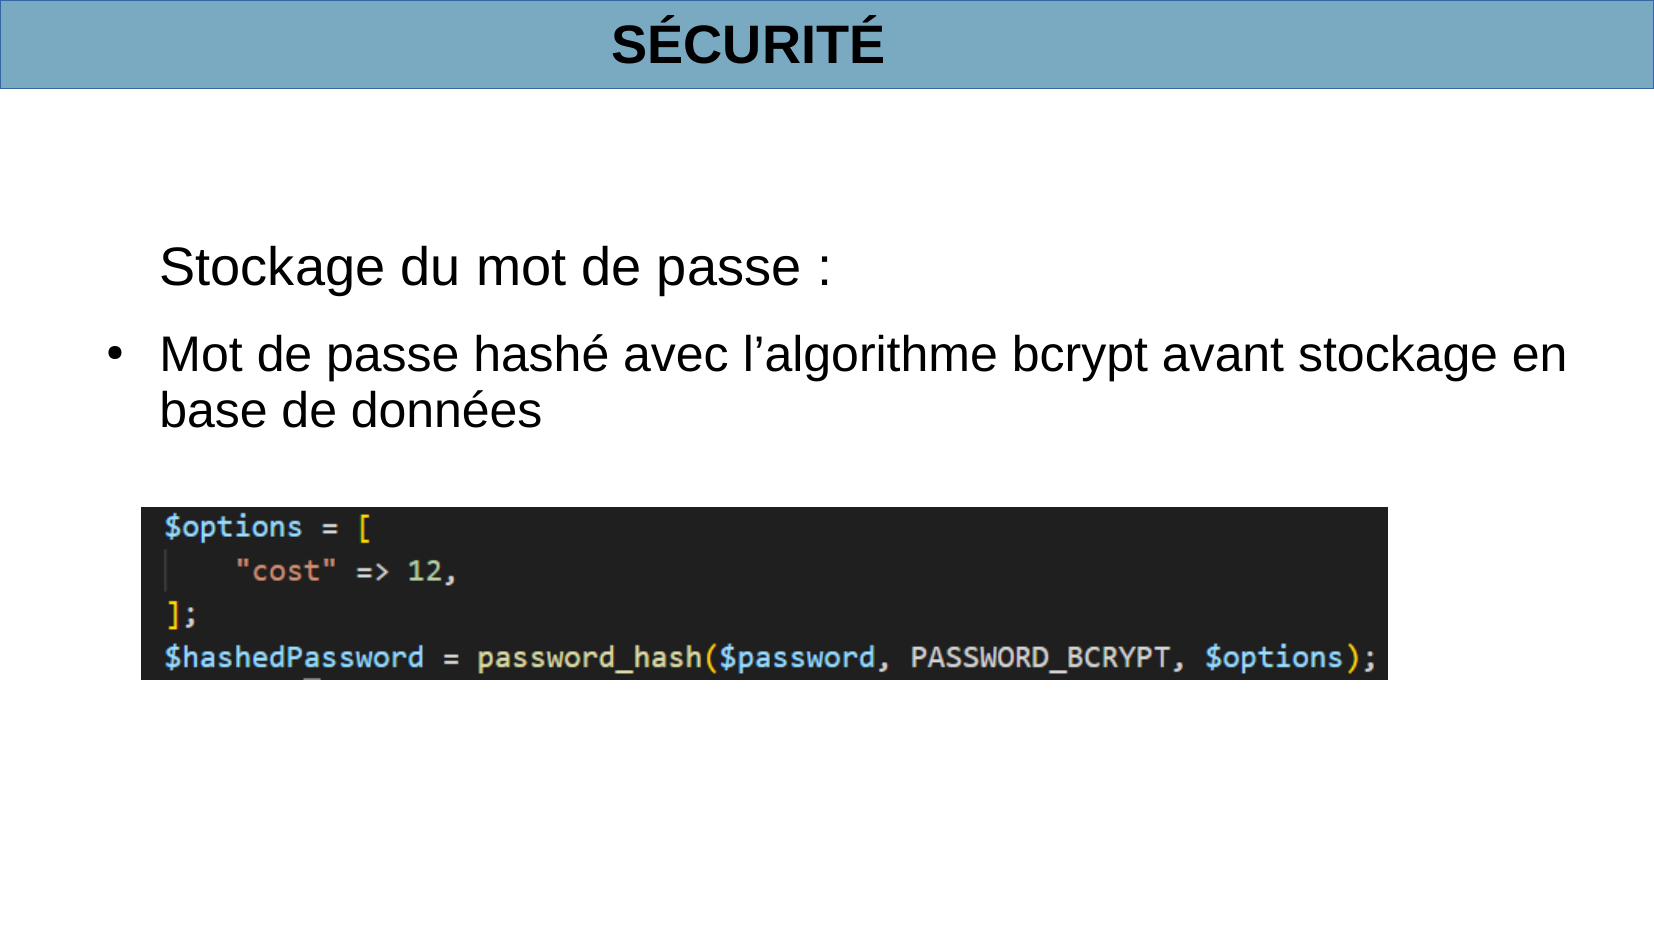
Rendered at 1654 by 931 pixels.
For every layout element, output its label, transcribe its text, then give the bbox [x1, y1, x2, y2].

list Stockage du mot de passe : Mot de passe hashé avec l’algorithme bcrypt avant stockage en base de données [88, 236, 1577, 739]
picture [141, 507, 1388, 680]
text_box SÉCURITÉ [596, 7, 963, 83]
text_box [0, 0, 1654, 89]
